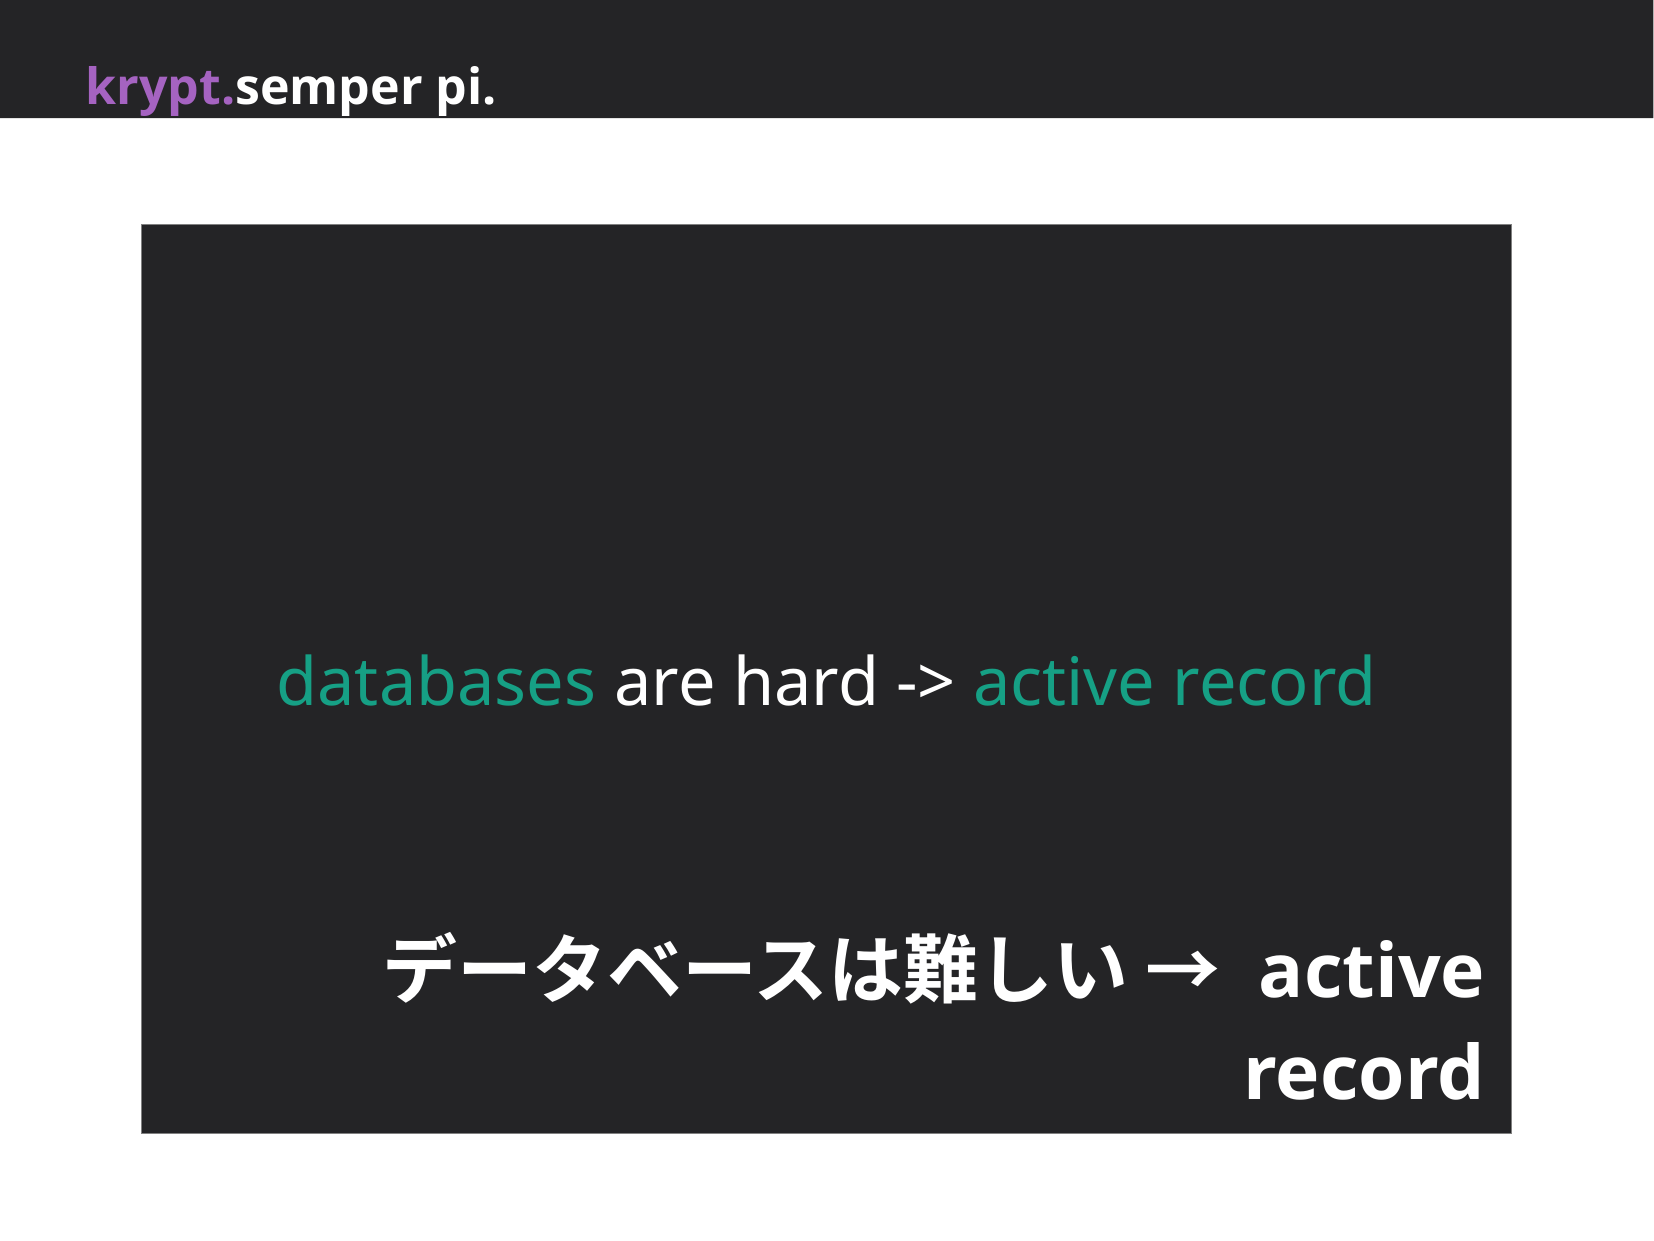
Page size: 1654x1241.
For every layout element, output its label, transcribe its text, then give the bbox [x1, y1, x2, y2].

text_box データベースは難しい → active record [153, 909, 1501, 1123]
text_box krypt.semper pi. [70, 43, 544, 119]
text_box [0, 0, 1654, 119]
text_box databases are hard -> active record [141, 224, 1512, 1134]
